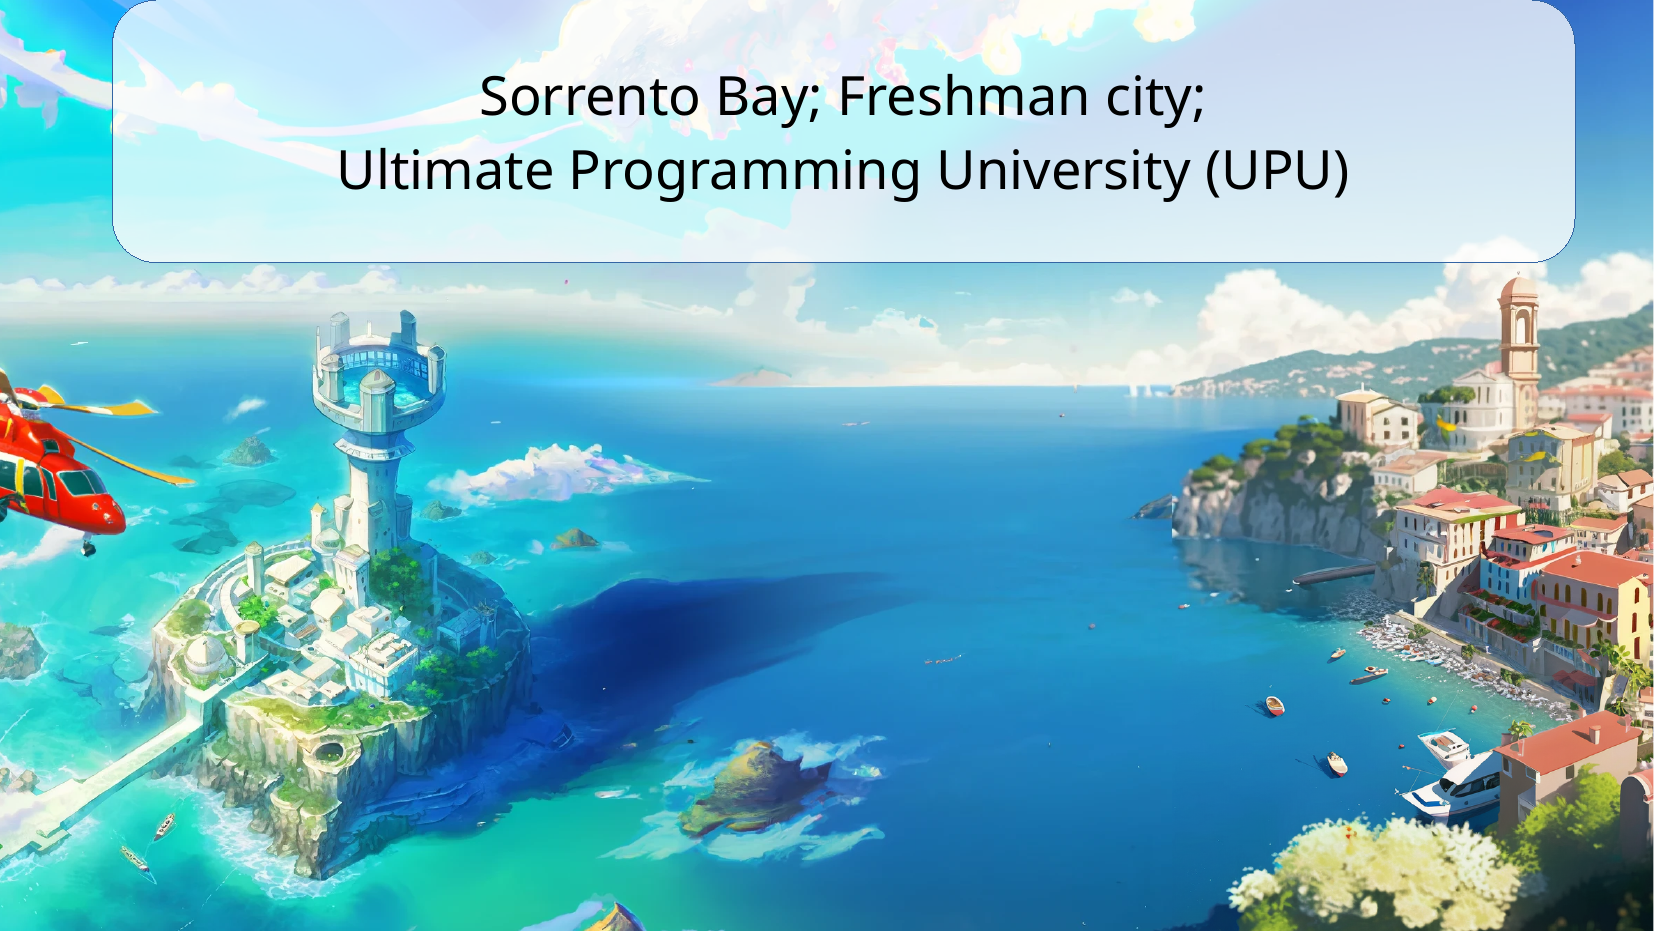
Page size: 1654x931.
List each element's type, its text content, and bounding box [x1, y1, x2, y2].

text_box Sorrento Bay; Freshman city; Ultimate Programming University (UPU) [112, 0, 1576, 263]
picture [0, 0, 1654, 931]
